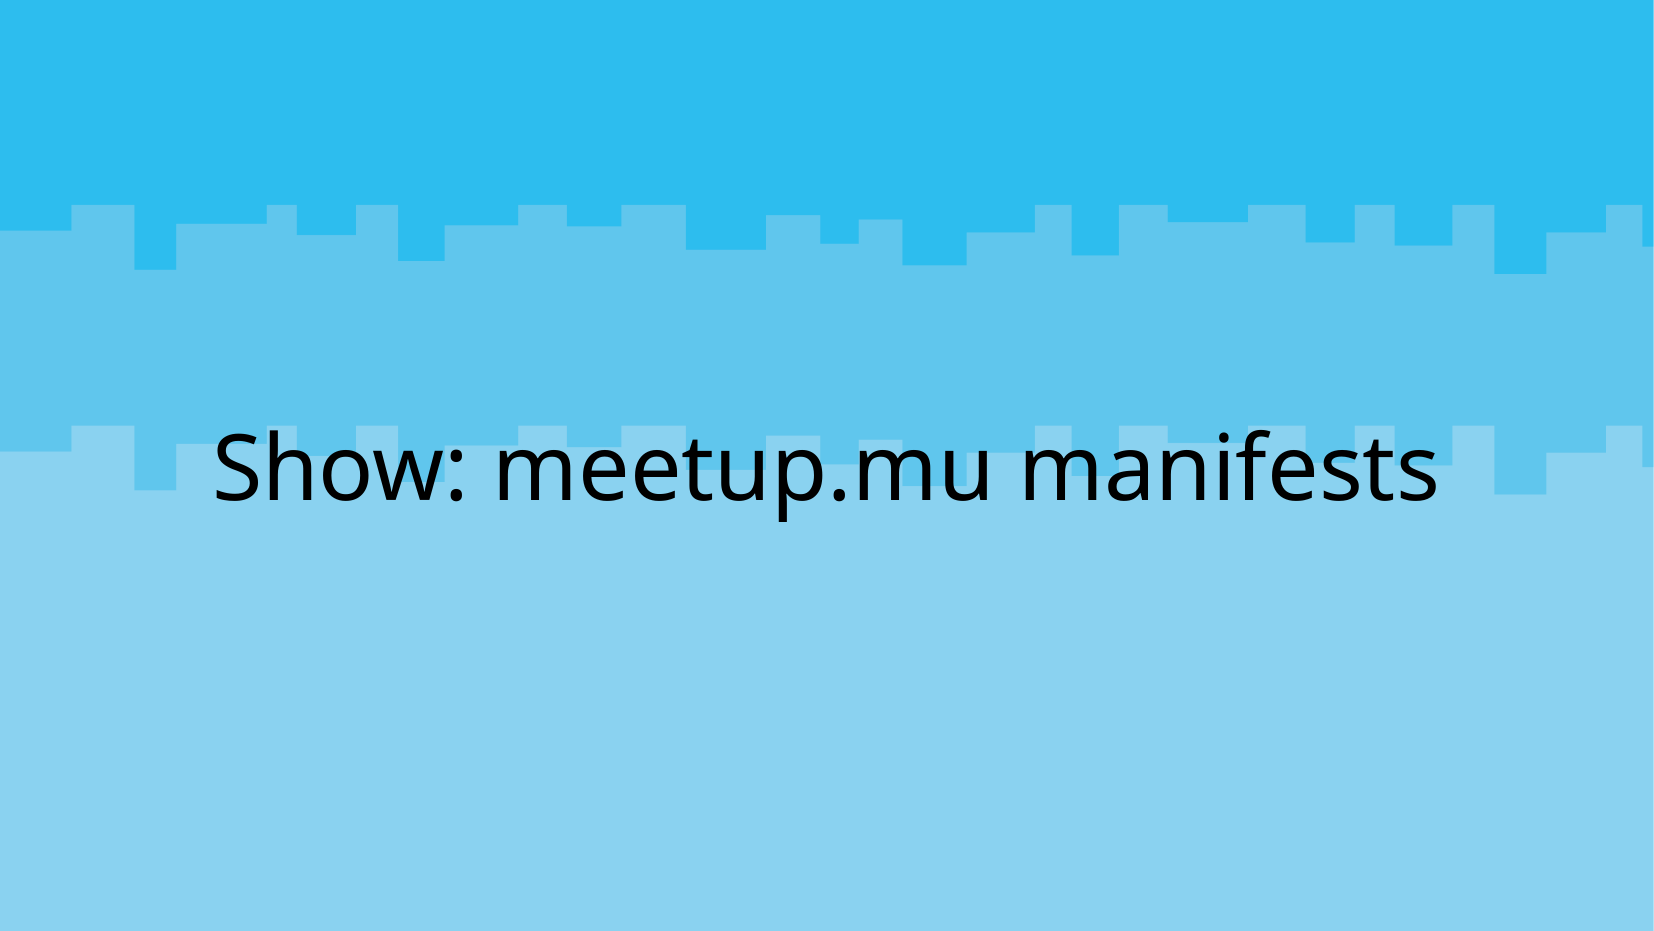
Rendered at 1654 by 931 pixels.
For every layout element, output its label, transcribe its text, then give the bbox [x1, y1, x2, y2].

picture [0, 0, 1654, 931]
title Show: meetup.mu manifests [82, 387, 1571, 543]
